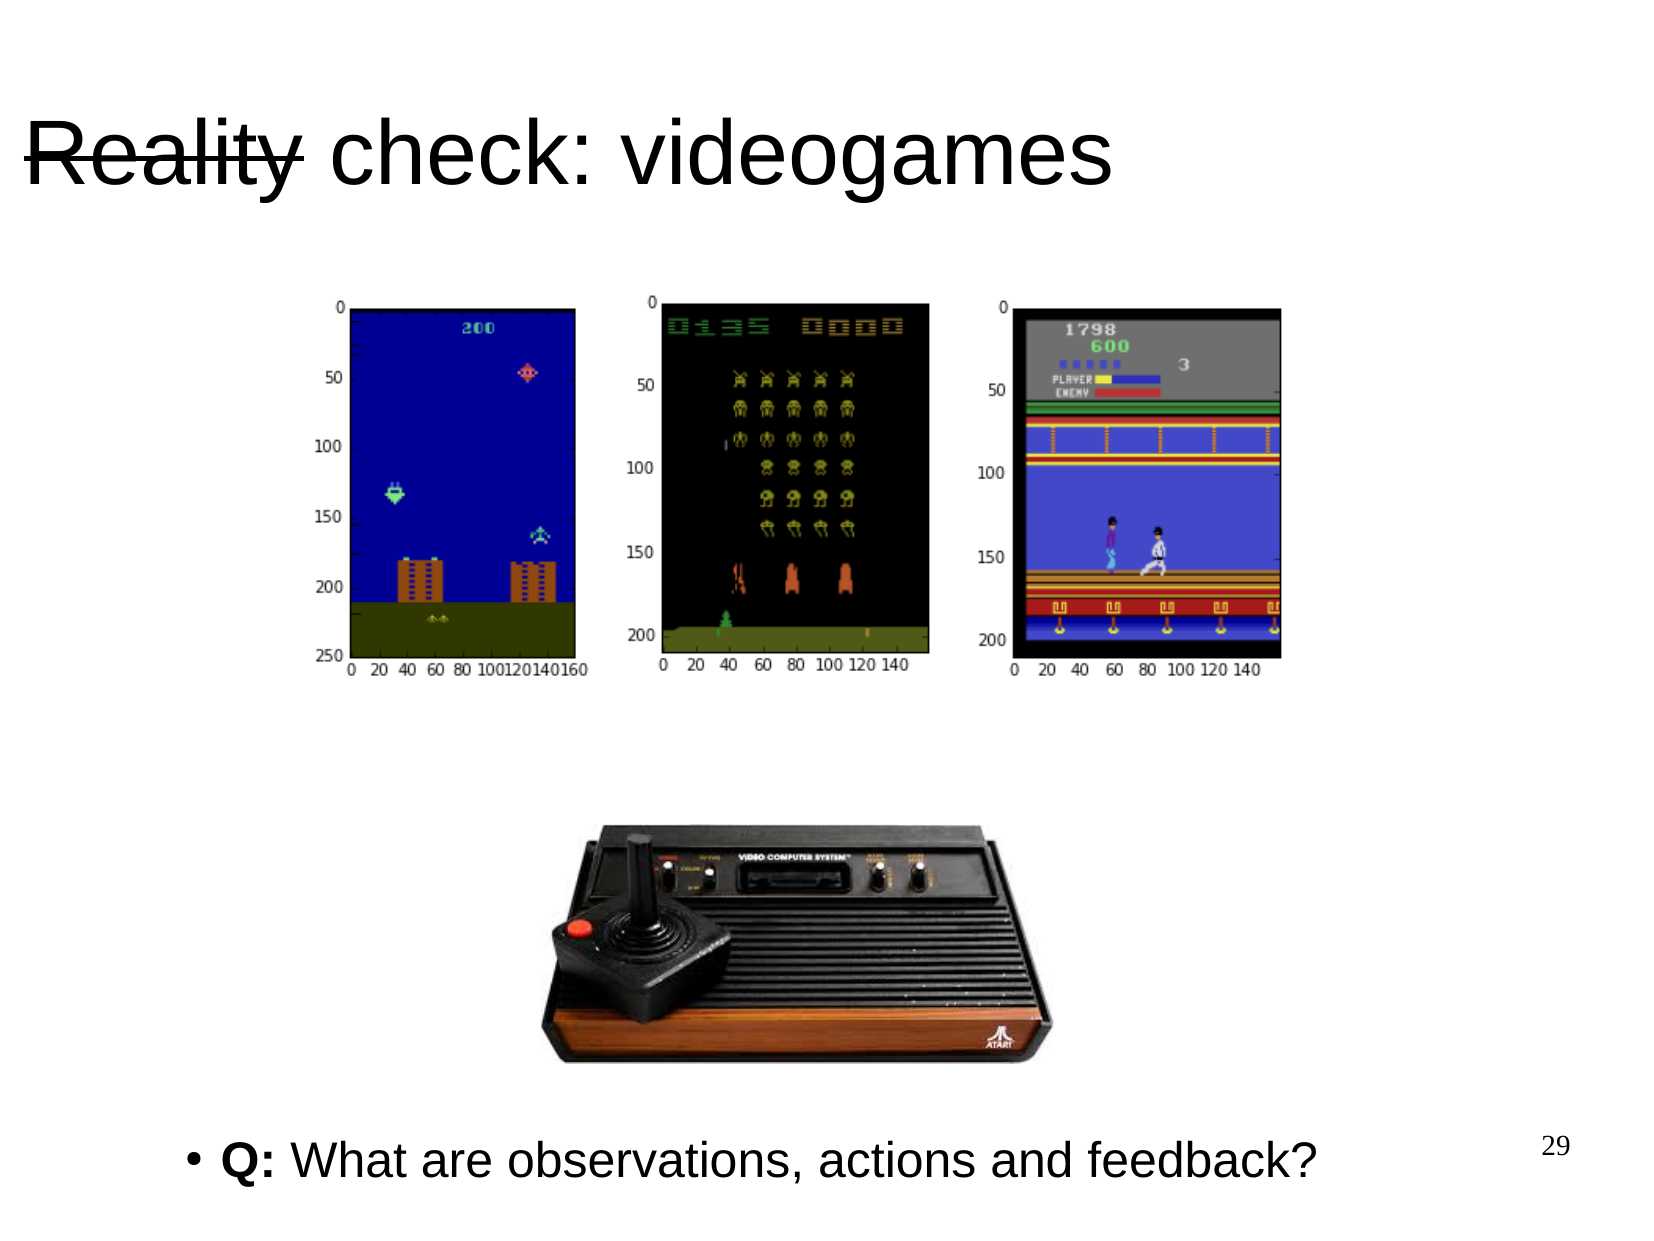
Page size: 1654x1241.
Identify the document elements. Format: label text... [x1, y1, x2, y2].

text_box Q: What are observations, actions and feedback? [135, 1125, 1472, 1241]
picture [966, 290, 1291, 691]
picture [540, 824, 1055, 1064]
picture [615, 285, 939, 686]
title Reality check: videogames [23, 49, 1512, 257]
picture [303, 290, 601, 691]
